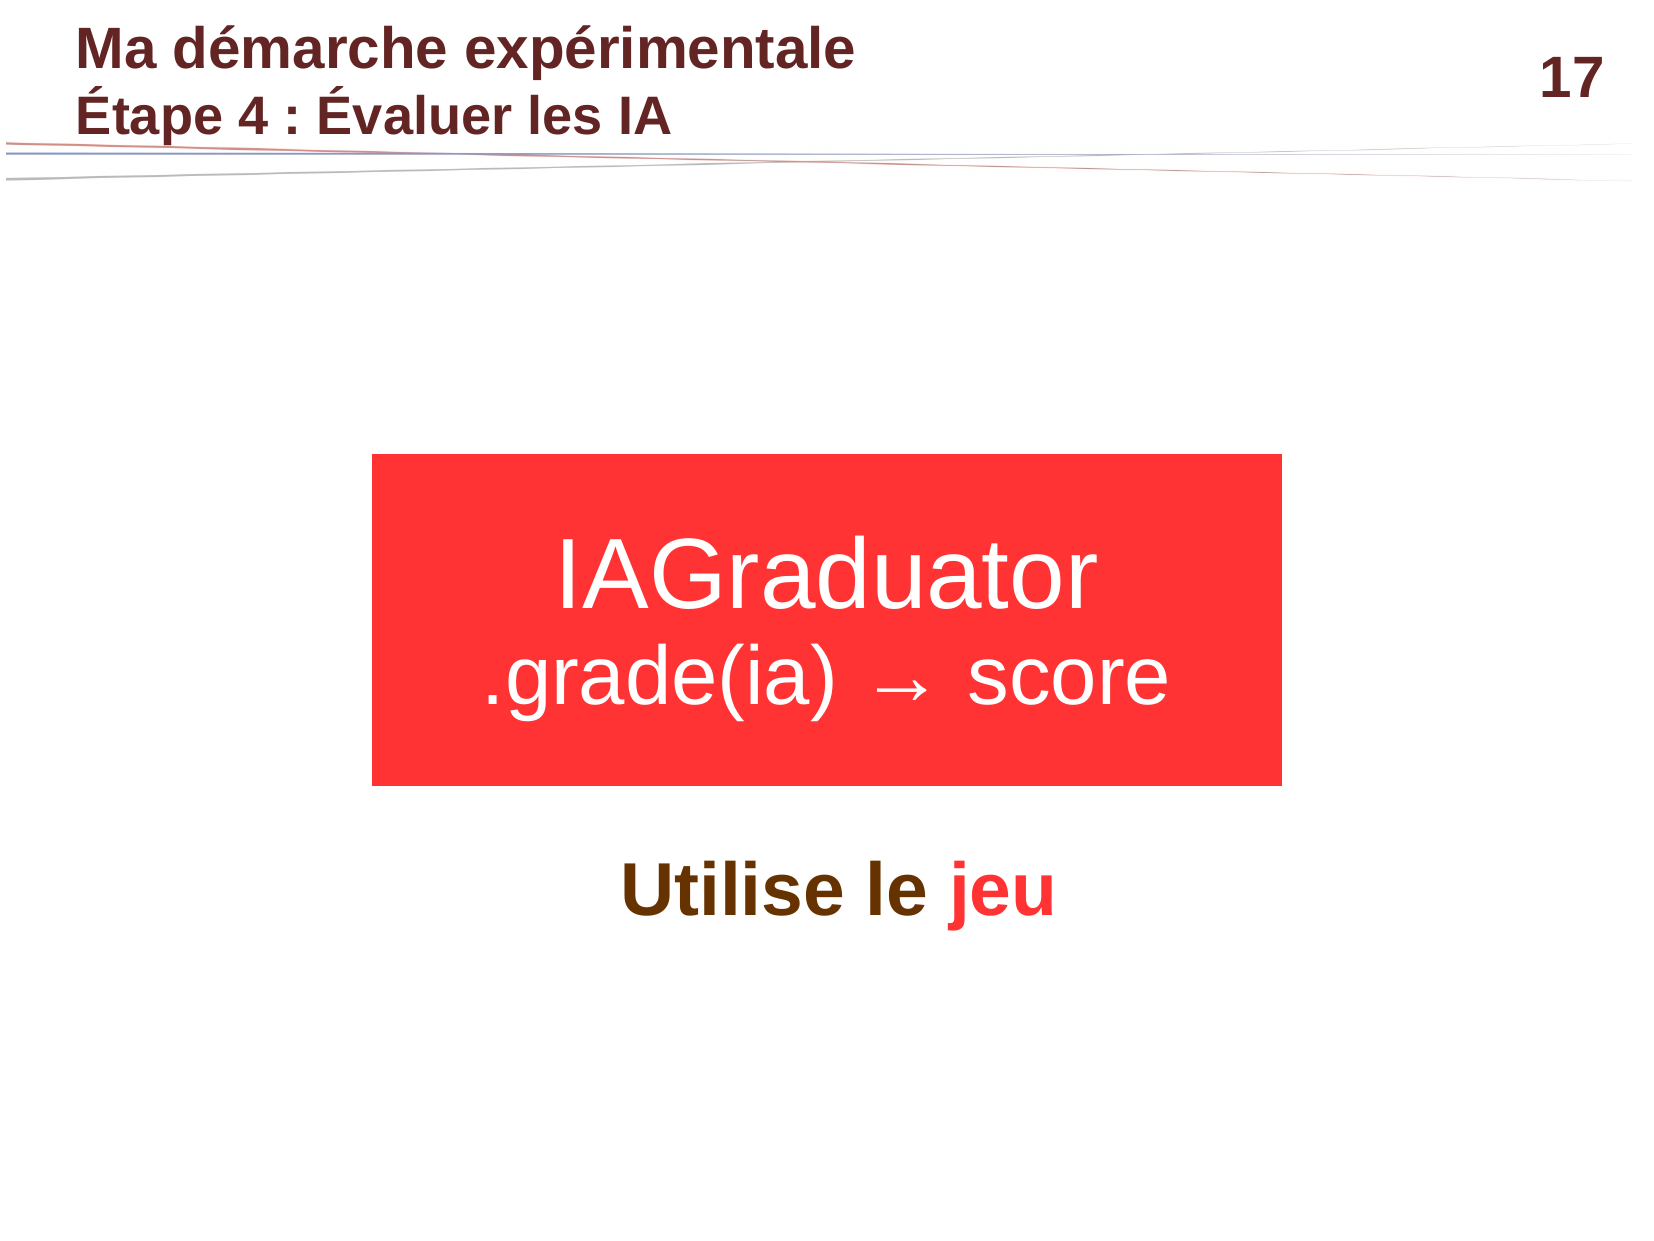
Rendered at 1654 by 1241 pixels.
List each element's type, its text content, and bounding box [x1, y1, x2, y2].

picture [6, 133, 1632, 208]
title Ma démarche expérimentale Étape 4 : Évaluer les IA [0, 10, 934, 129]
text_box IAGraduator .grade(ia) → score [372, 454, 1282, 786]
title 17 [1507, 15, 1638, 134]
text_box Utilise le jeu [605, 840, 1073, 943]
